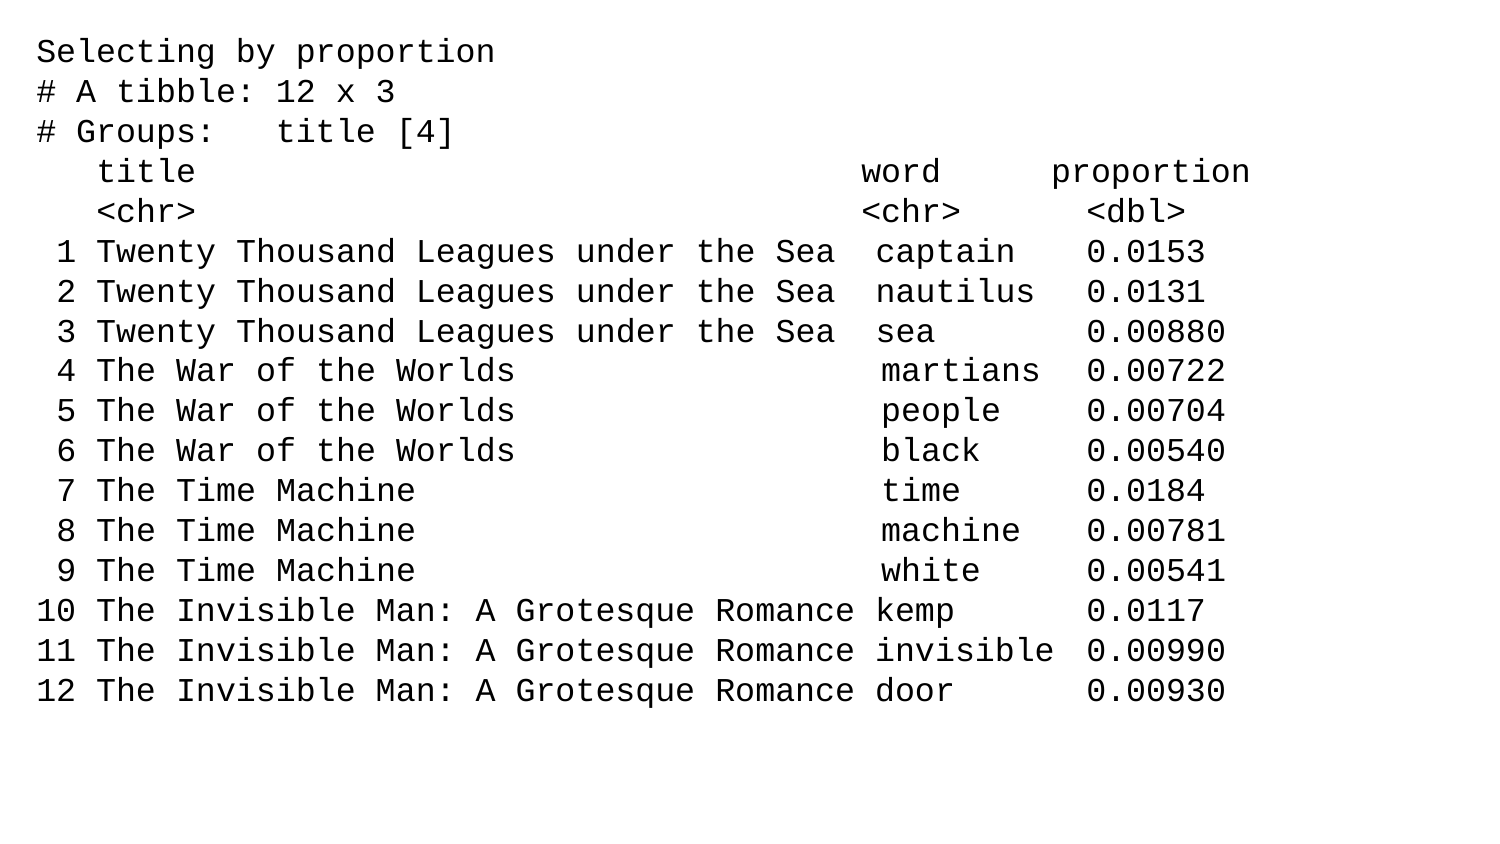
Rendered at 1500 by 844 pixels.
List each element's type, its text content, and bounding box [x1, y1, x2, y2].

text_box Selecting by proportion # A tibble: 12 x 3 # Groups: title [4] title word proportion <chr> <chr> <dbl> 1 Twenty Thousand Leagues under the Sea captain 0.0153 2 Twenty Thousand Leagues under the Sea nautilus 0.0131 3 Twenty Thousand Leagues under the Sea sea 0.00880 4 The War of the Worlds martians 0.00722 5 The War of the Worlds people 0.00704 6 The War of the Worlds black 0.00540 7 The Time Machine time 0.0184 8 The Time Machine machine 0.00781 9 The Time Machine white 0.00541 10 The Invisible Man: A Grotesque Romance kemp 0.0117 11 The Invisible Man: A Grotesque Romance invisible 0.00990 12 The Invisible Man: A Grotesque Romance door 0.00930 [21, 14, 1478, 828]
